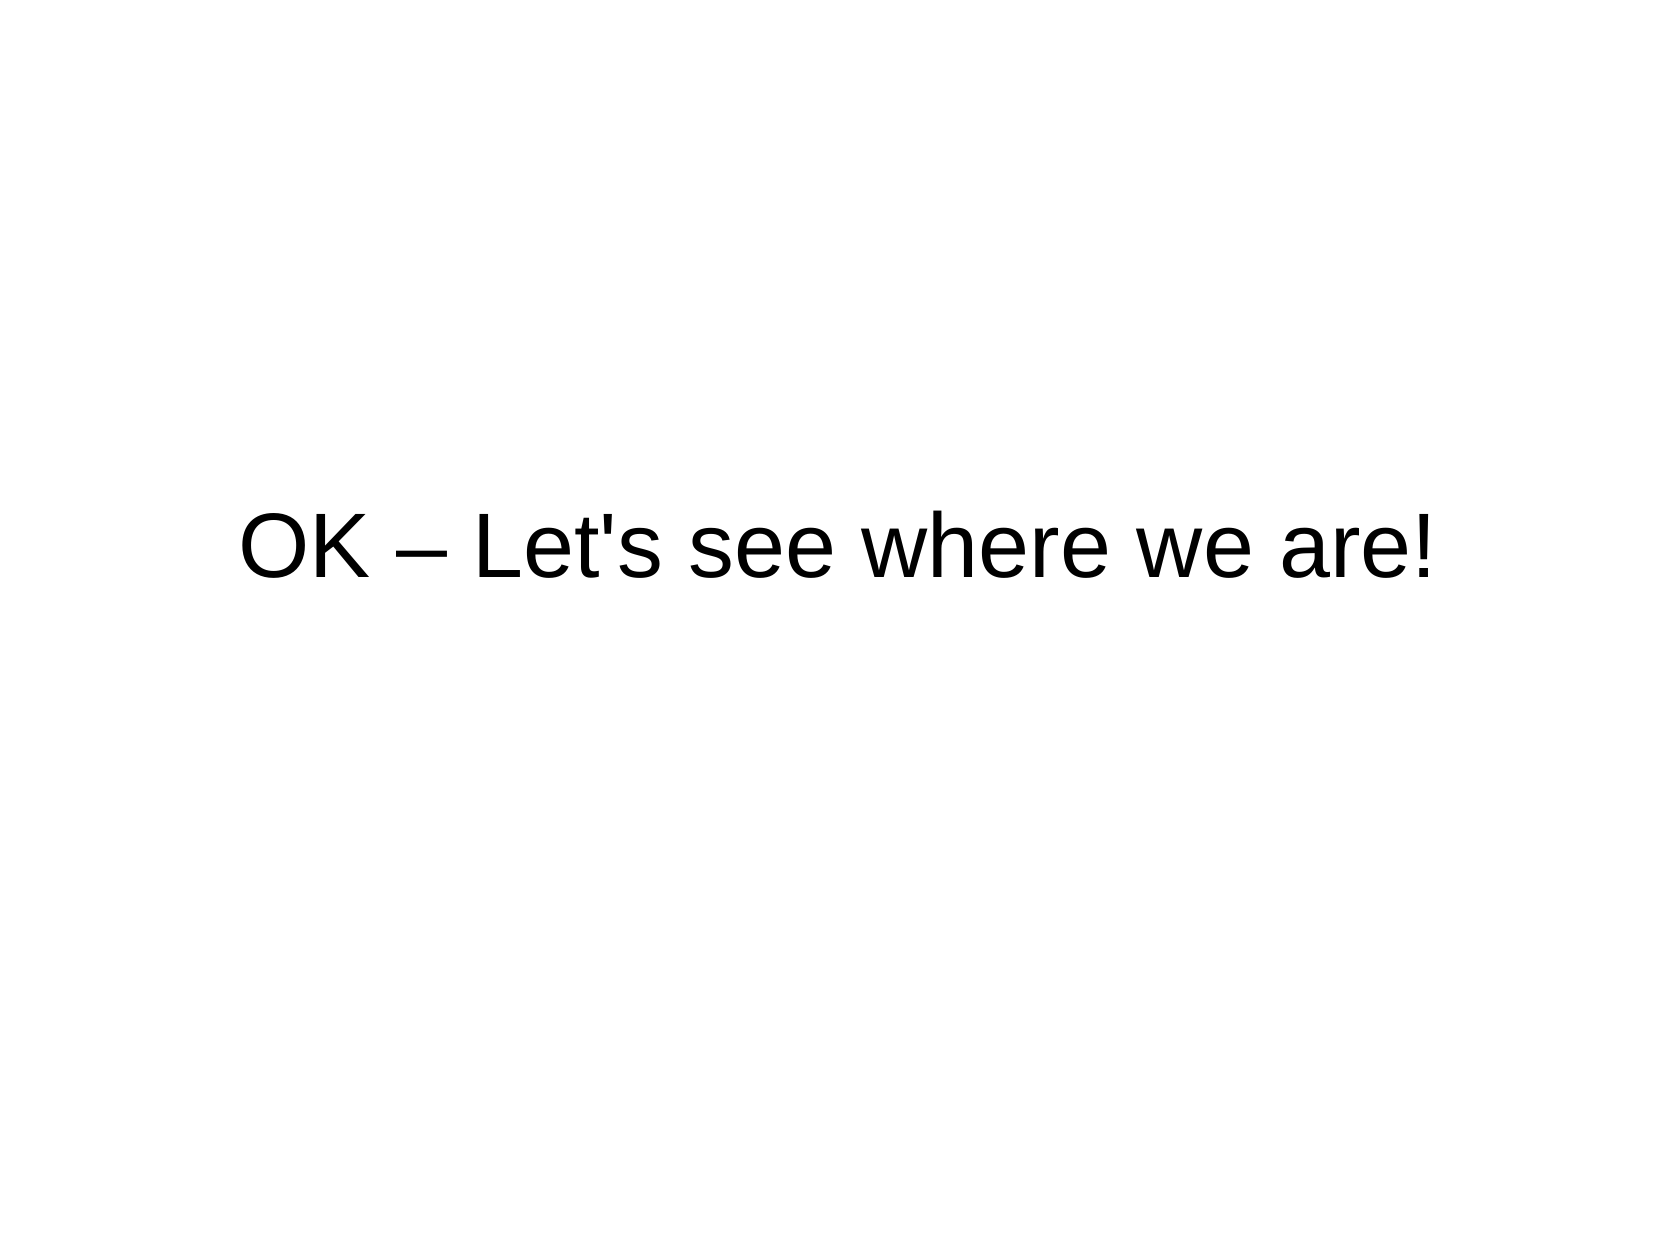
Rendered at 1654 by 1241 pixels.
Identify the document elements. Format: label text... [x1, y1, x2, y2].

title OK – Let's see where we are! [94, 442, 1583, 650]
